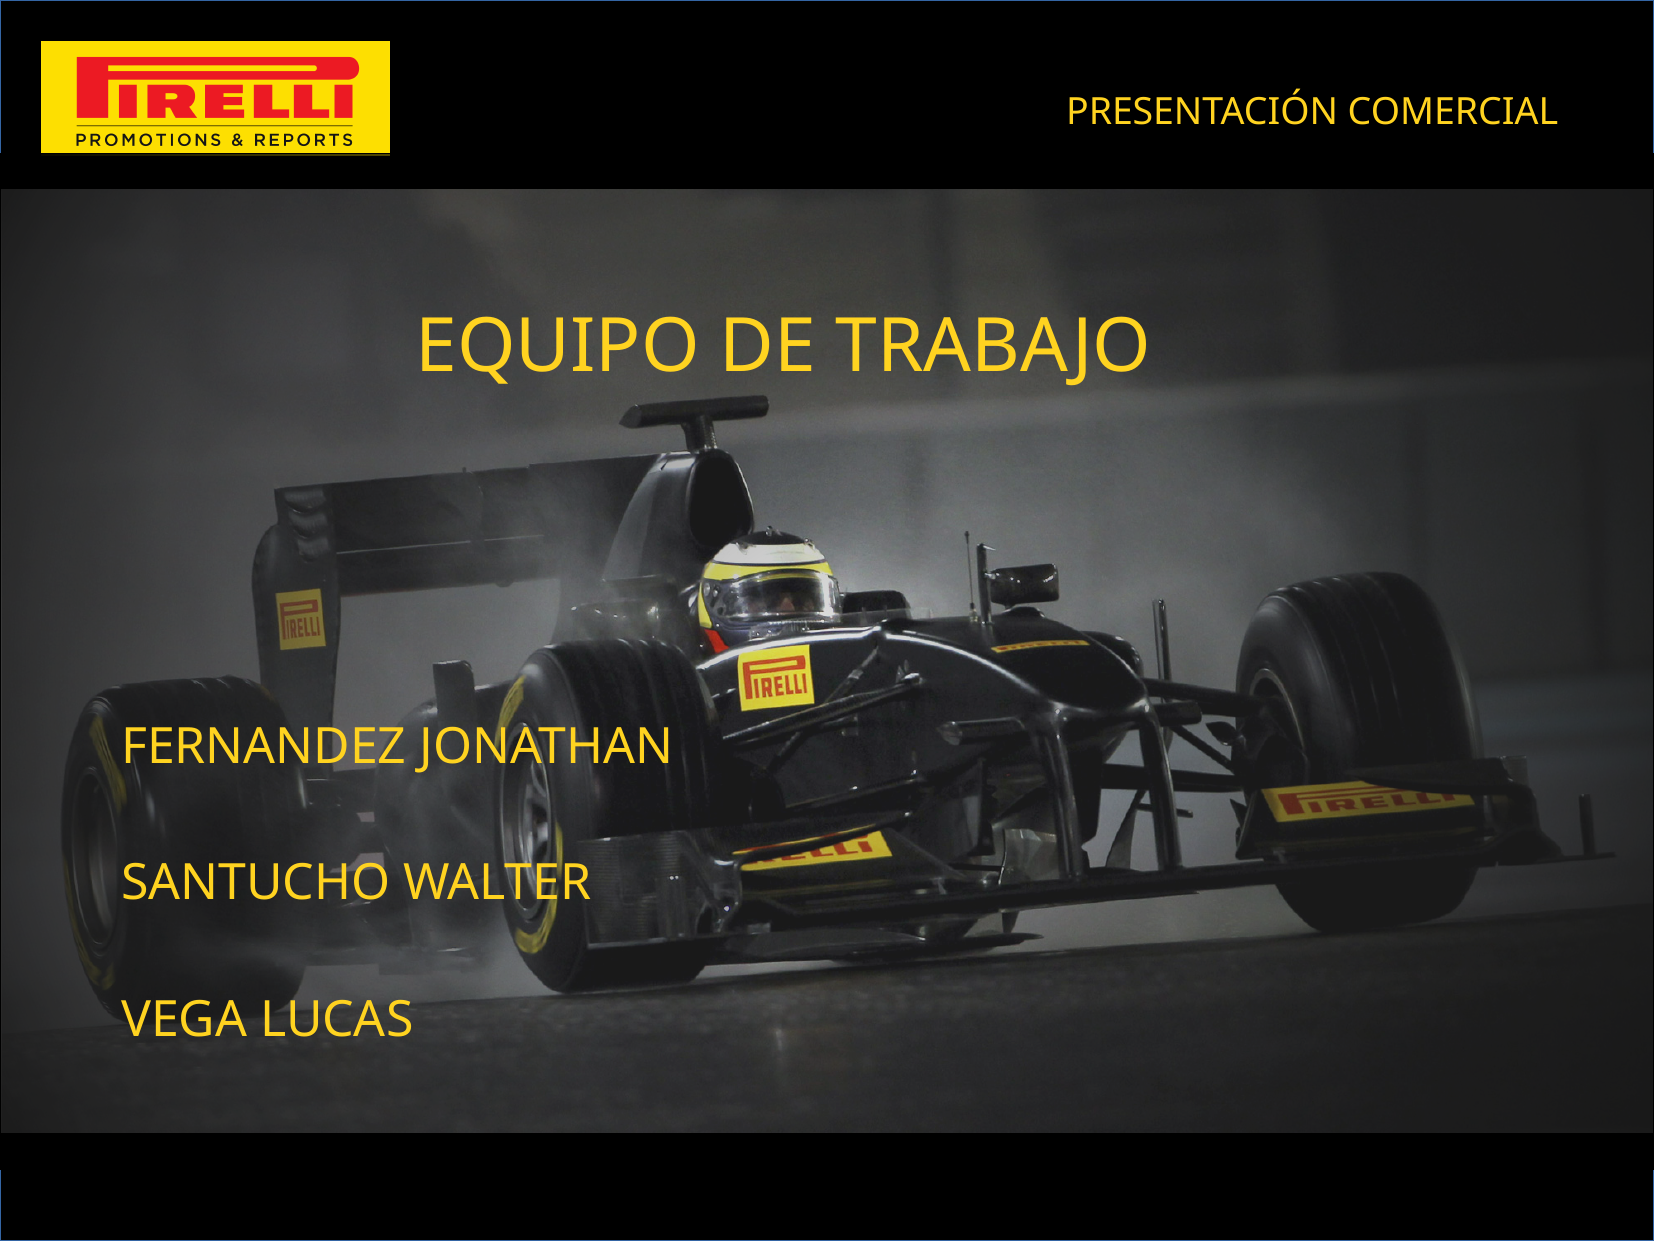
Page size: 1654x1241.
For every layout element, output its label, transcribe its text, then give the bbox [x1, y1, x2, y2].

picture [41, 41, 390, 153]
text_box EQUIPO DE TRABAJO [400, 283, 1276, 374]
text_box FERNANDEZ JONATHAN SANTUCHO WALTER VEGA LUCAS [106, 702, 775, 969]
text_box PRESENTACIÓN COMERCIAL [1051, 77, 1634, 130]
text_box [0, 0, 1654, 1241]
